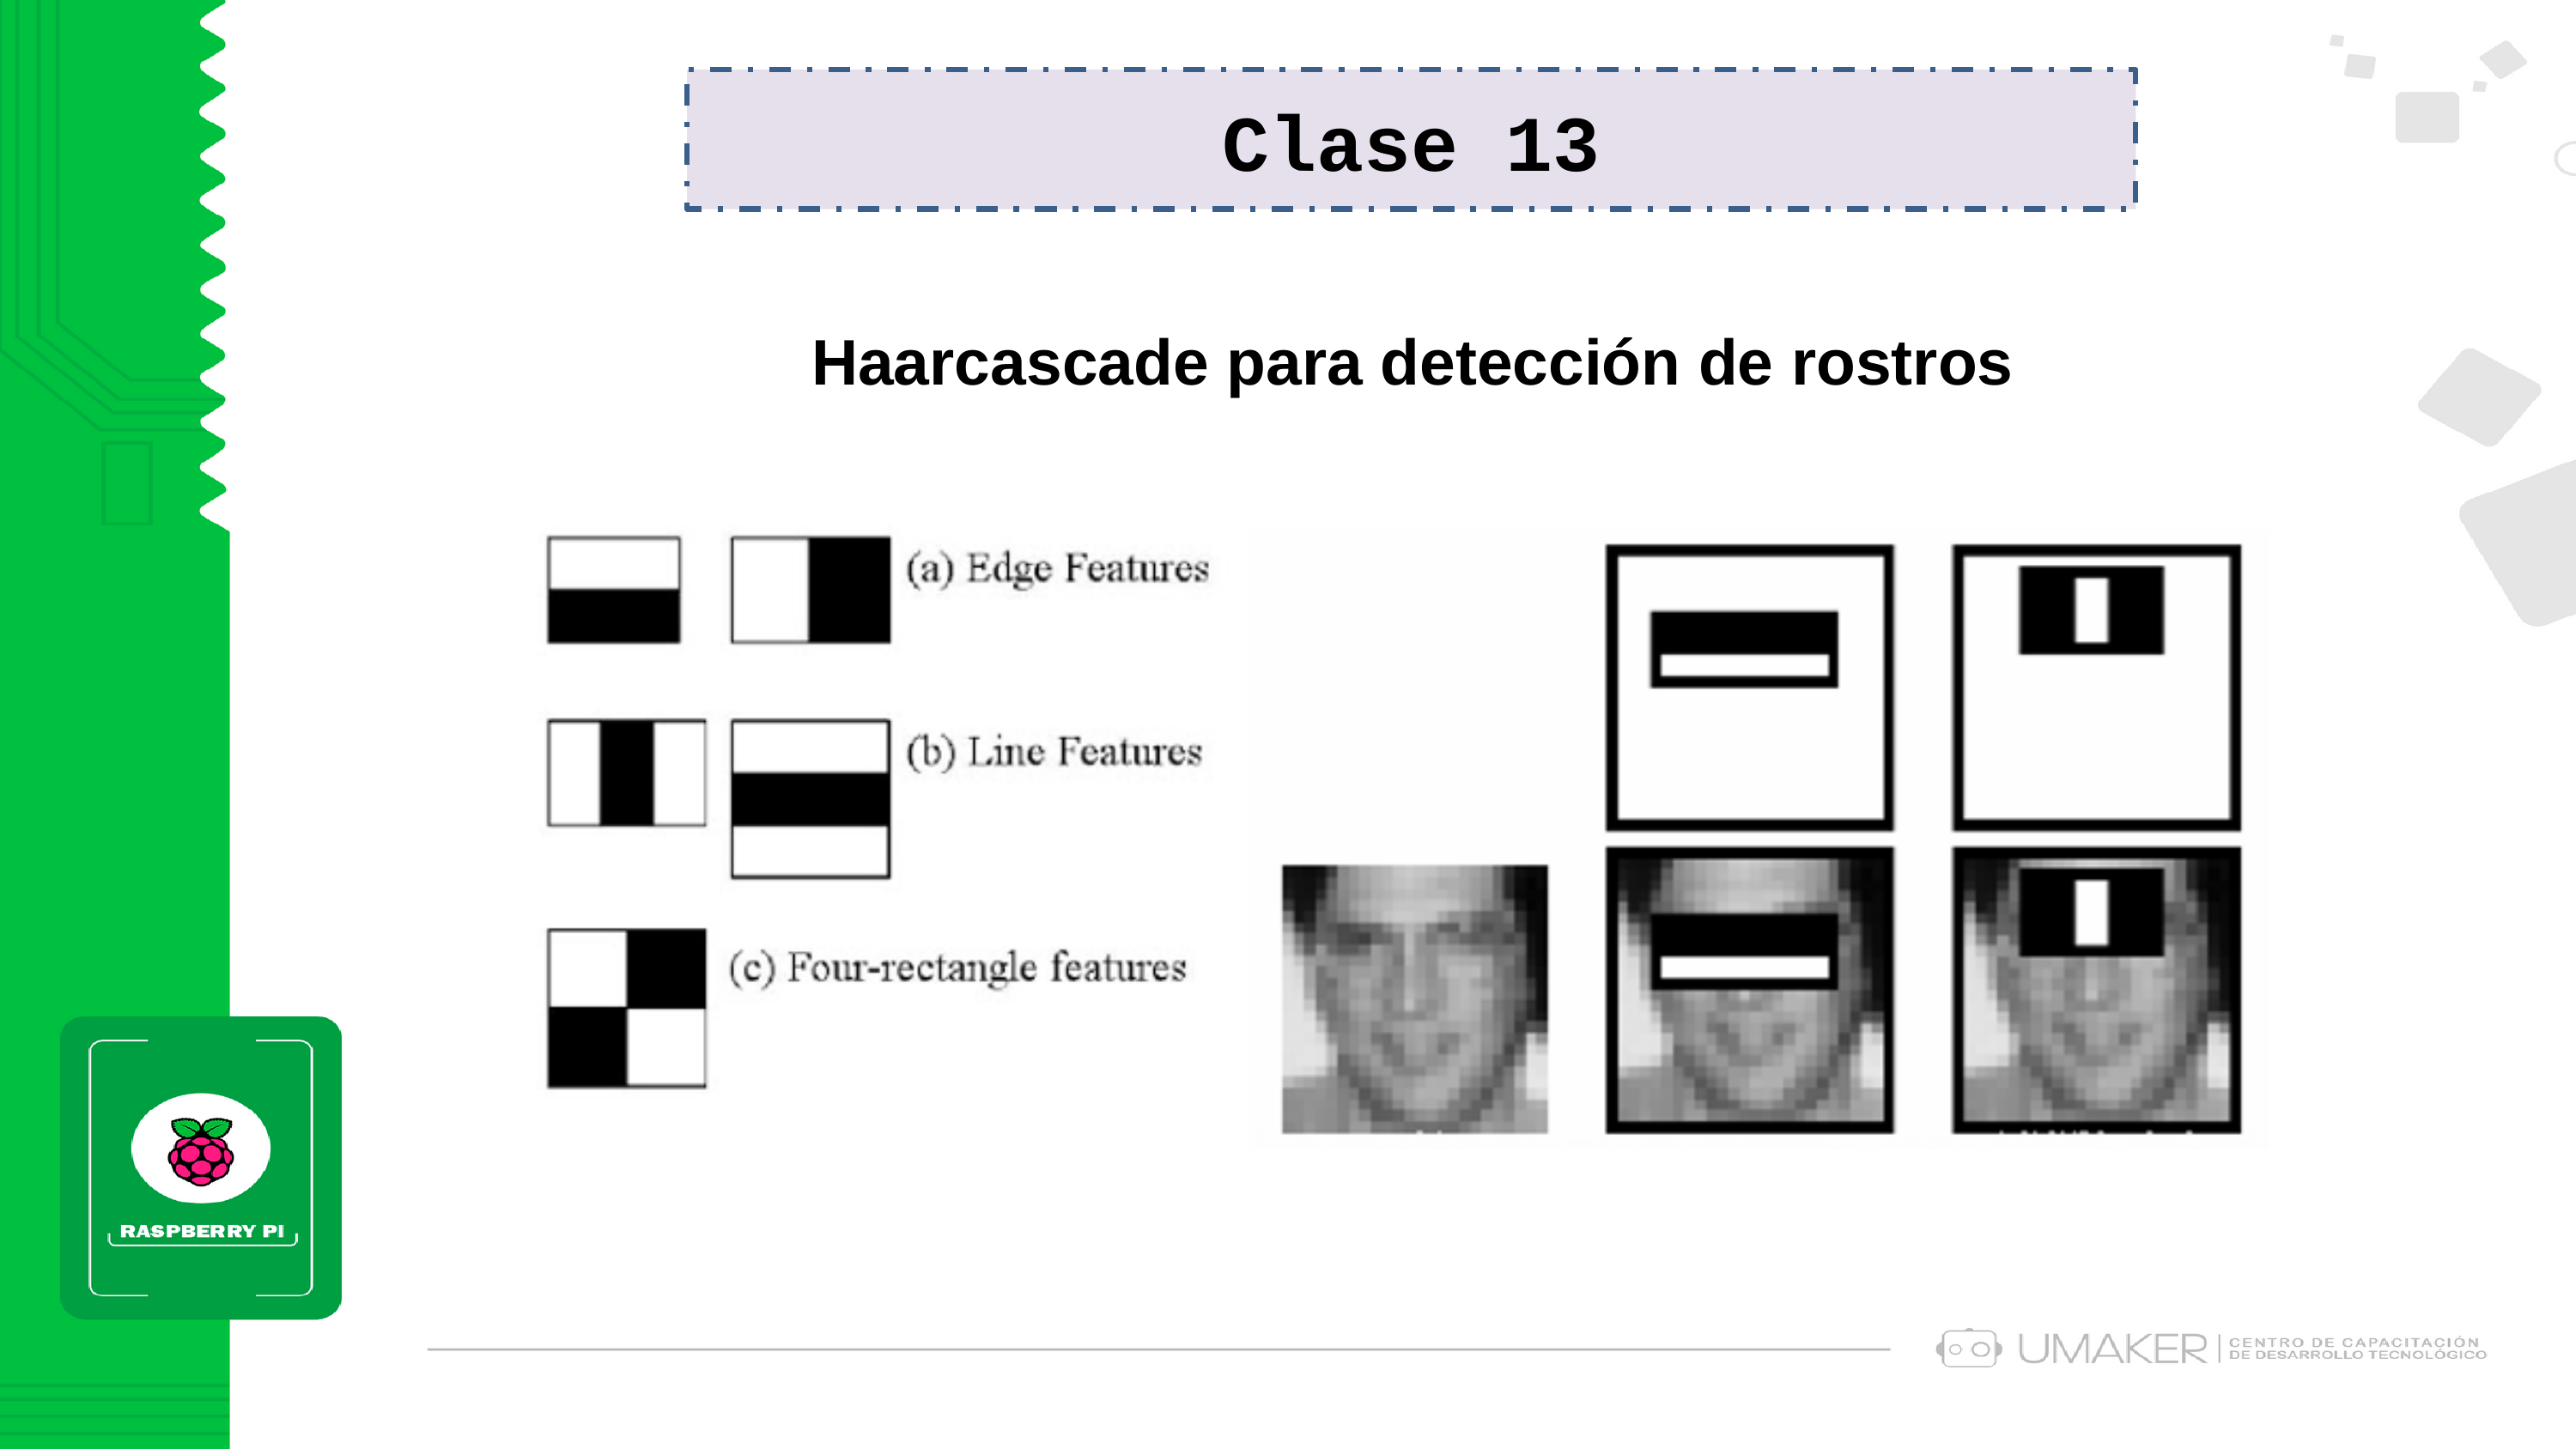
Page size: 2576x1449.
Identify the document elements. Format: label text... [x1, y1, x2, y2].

picture [0, 0, 2576, 1449]
text_box Haarcascade para detección de rostros [331, 314, 2465, 436]
text_box Clase 13 [687, 70, 2136, 209]
